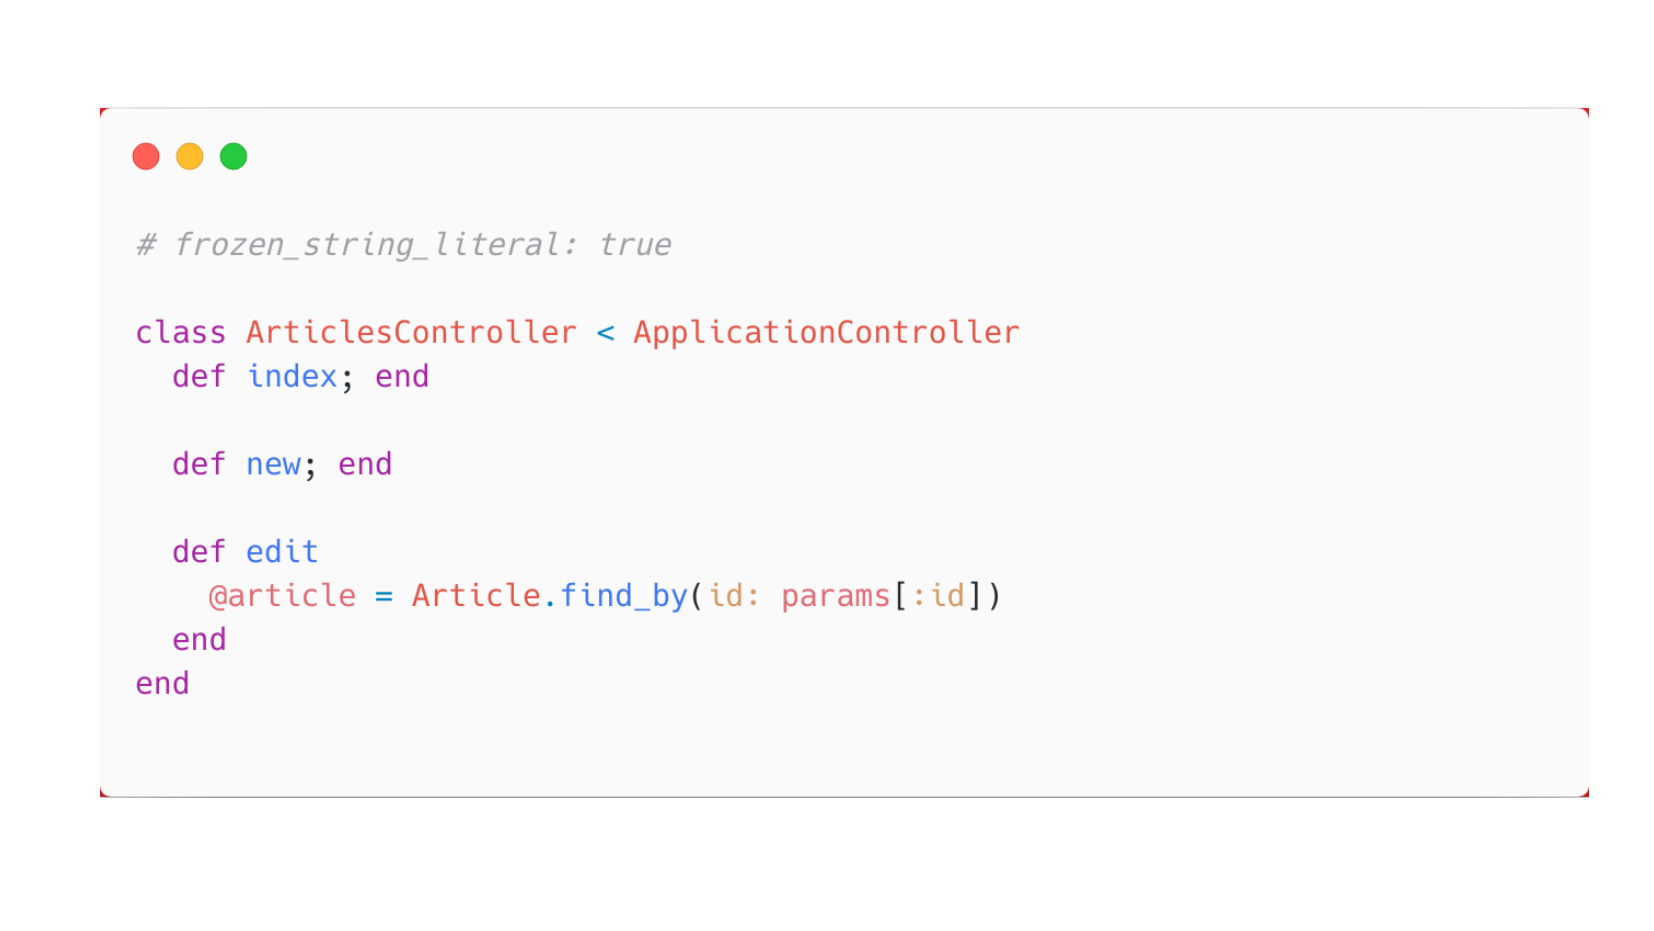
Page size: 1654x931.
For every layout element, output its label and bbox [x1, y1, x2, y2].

picture [100, 107, 1589, 798]
